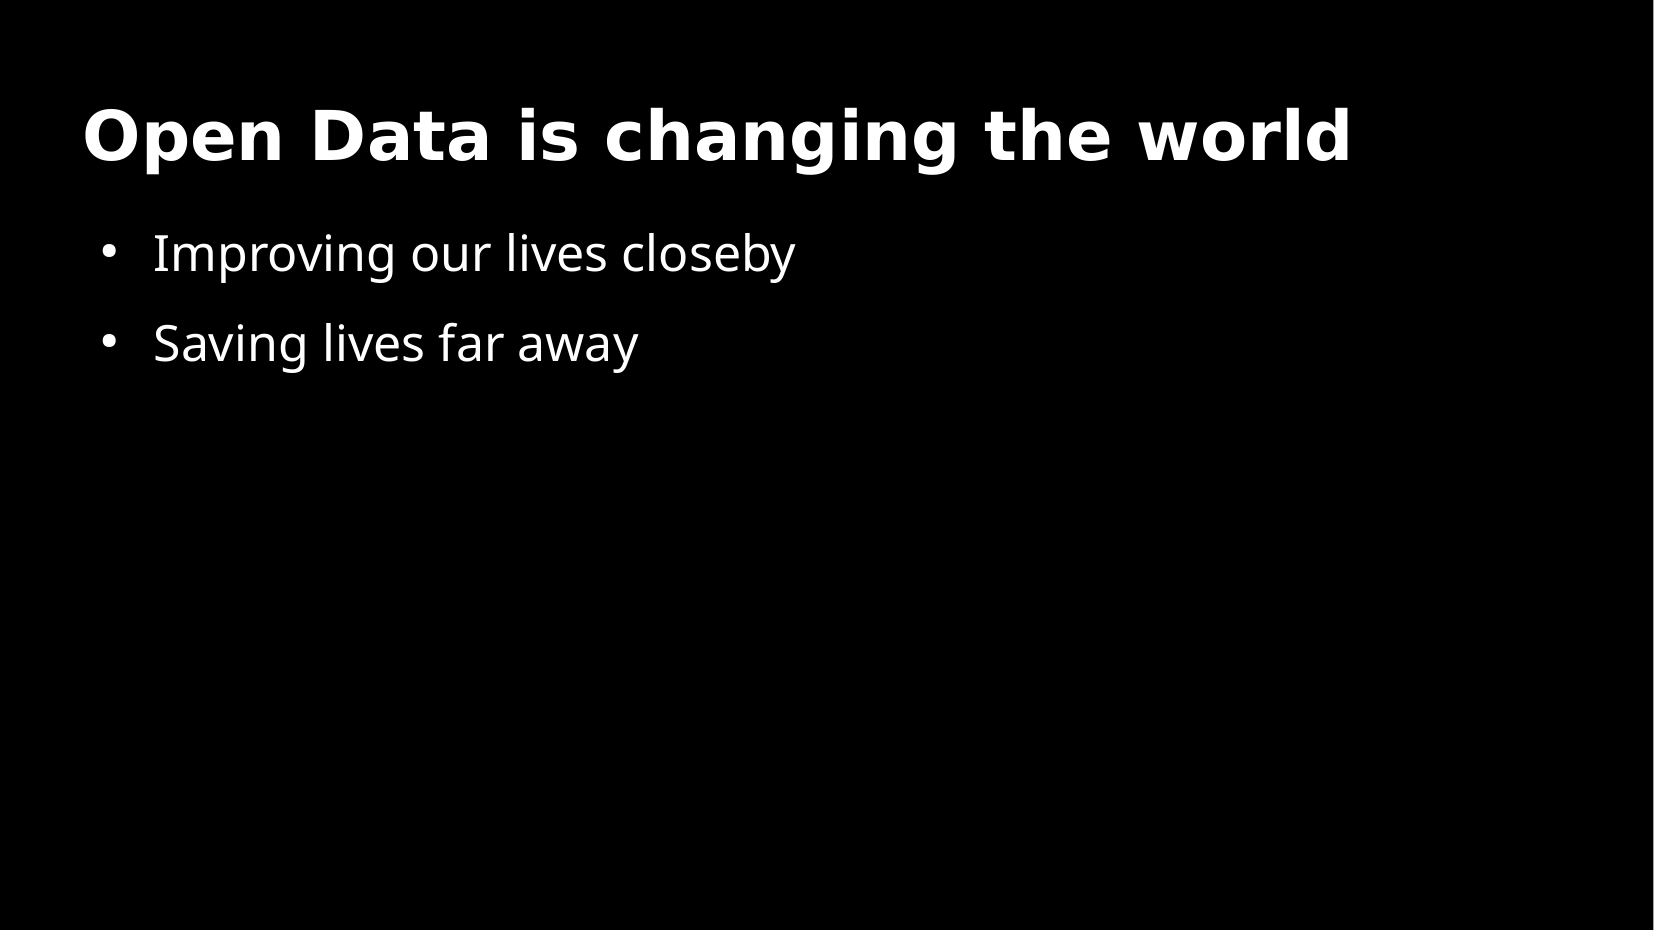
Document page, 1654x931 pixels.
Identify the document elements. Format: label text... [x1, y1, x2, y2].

list Improving our lives closeby Saving lives far away [82, 217, 1571, 758]
title Open Data is changing the world [82, 59, 1571, 215]
